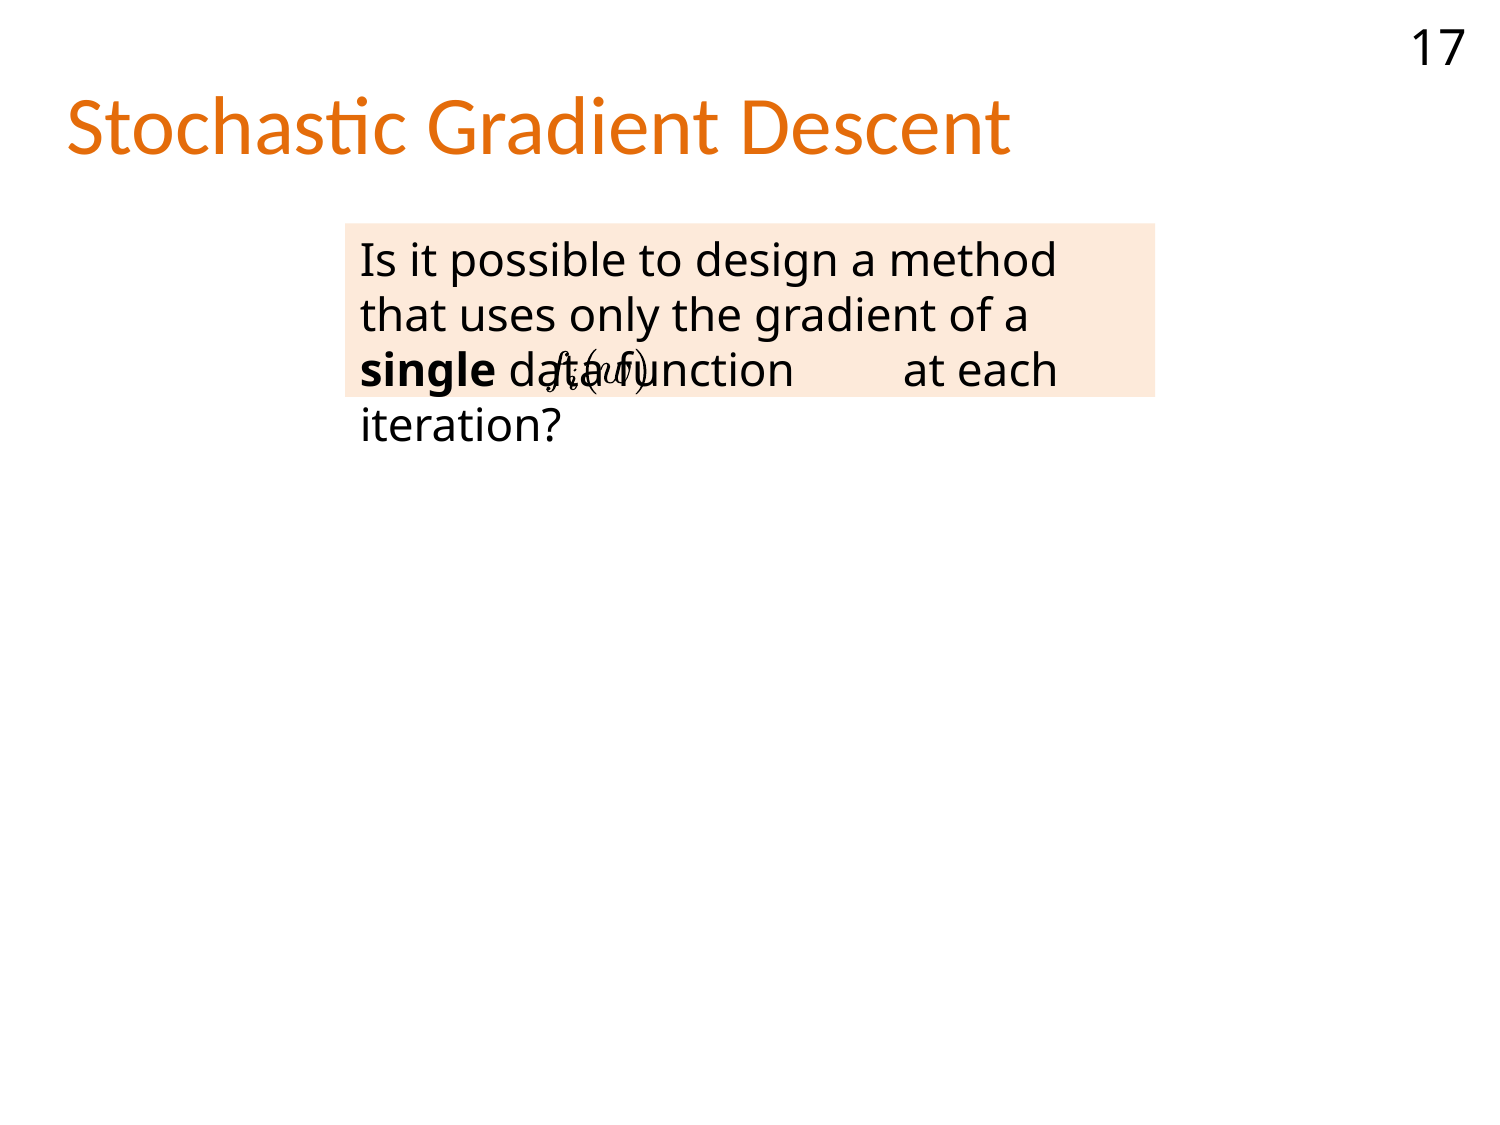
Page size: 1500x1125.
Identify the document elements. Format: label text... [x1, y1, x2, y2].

text_box Stochastic Gradient Descent [51, 27, 1432, 215]
text_box [543, 348, 651, 395]
text_box Is it possible to design a method that uses only the gradient of a single data function at each iteration? [345, 223, 1156, 397]
